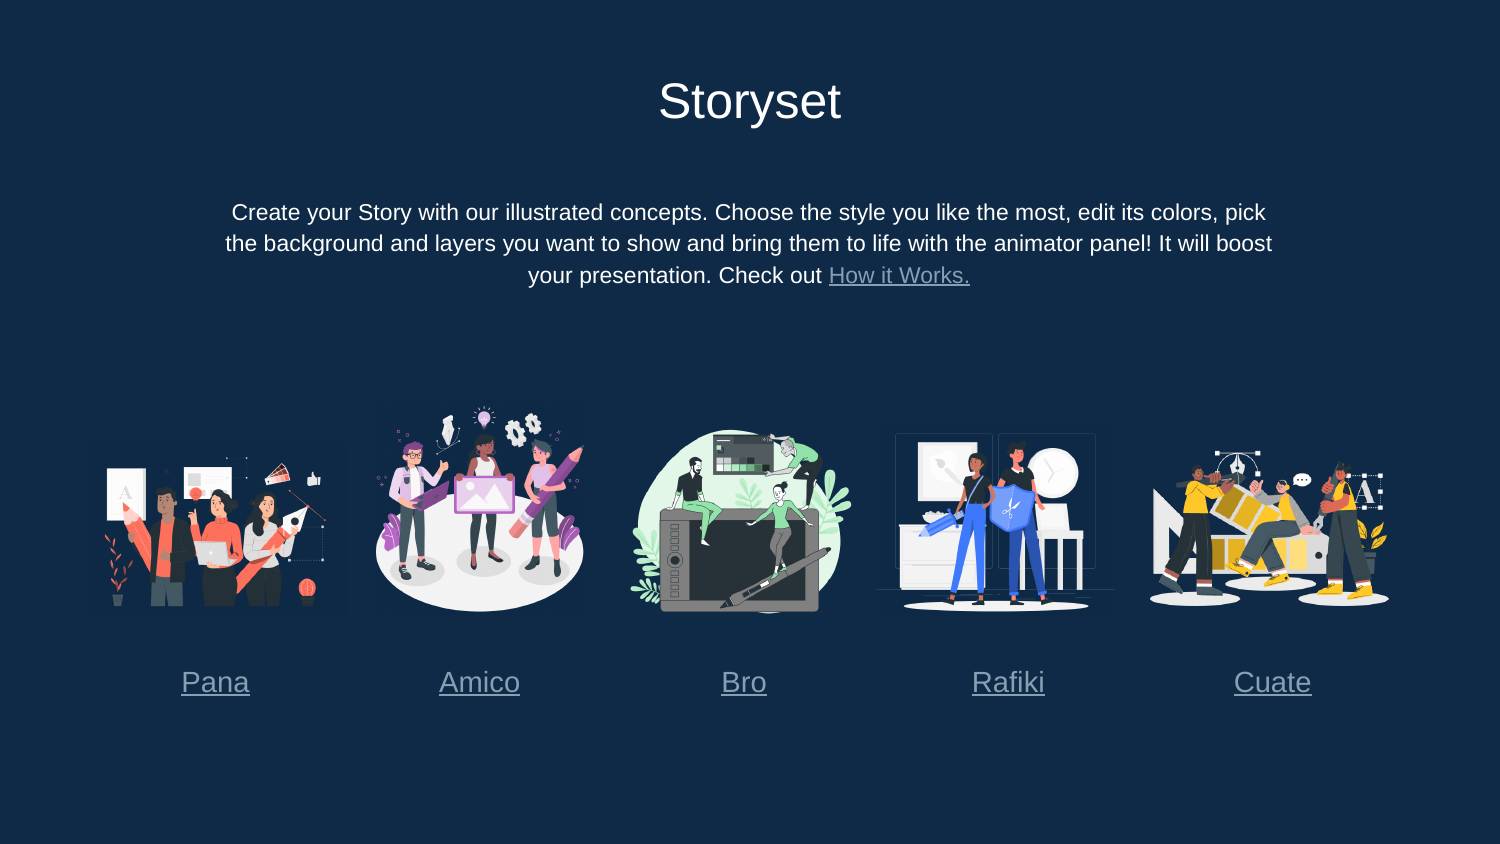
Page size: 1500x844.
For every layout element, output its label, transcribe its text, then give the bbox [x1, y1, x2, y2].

picture [83, 441, 348, 618]
text_box Storyset [171, 53, 1328, 133]
text_box Rafiki [904, 652, 1113, 705]
picture [619, 415, 857, 623]
text_box Bro [639, 652, 849, 705]
picture [877, 423, 1115, 618]
text_box Create your Story with our illustrated concepts. Choose the style you like the most, edit its colors, pick the background and layers you want to show and bring them to life with the animator panel! It will boost your presentation. Check out How it Works. [205, 178, 1294, 318]
text_box Cuate [1168, 652, 1377, 705]
picture [1121, 414, 1417, 622]
text_box Amico [375, 652, 585, 705]
picture [369, 395, 590, 616]
text_box Pana [111, 652, 320, 705]
